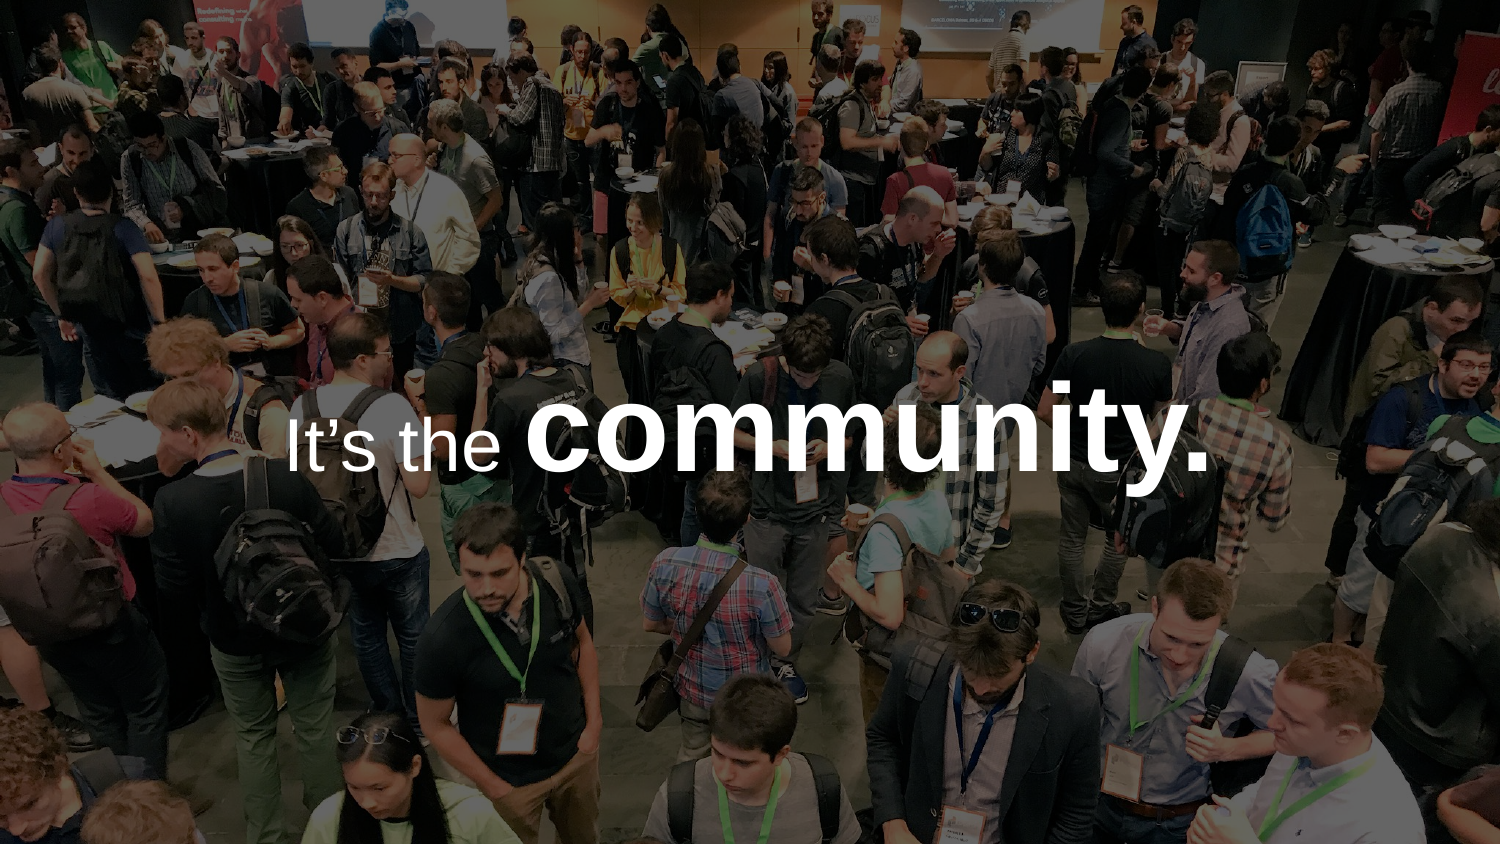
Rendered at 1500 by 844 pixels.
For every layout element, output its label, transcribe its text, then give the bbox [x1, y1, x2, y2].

picture [0, 0, 1500, 844]
title It’s the community. [51, 352, 1449, 491]
